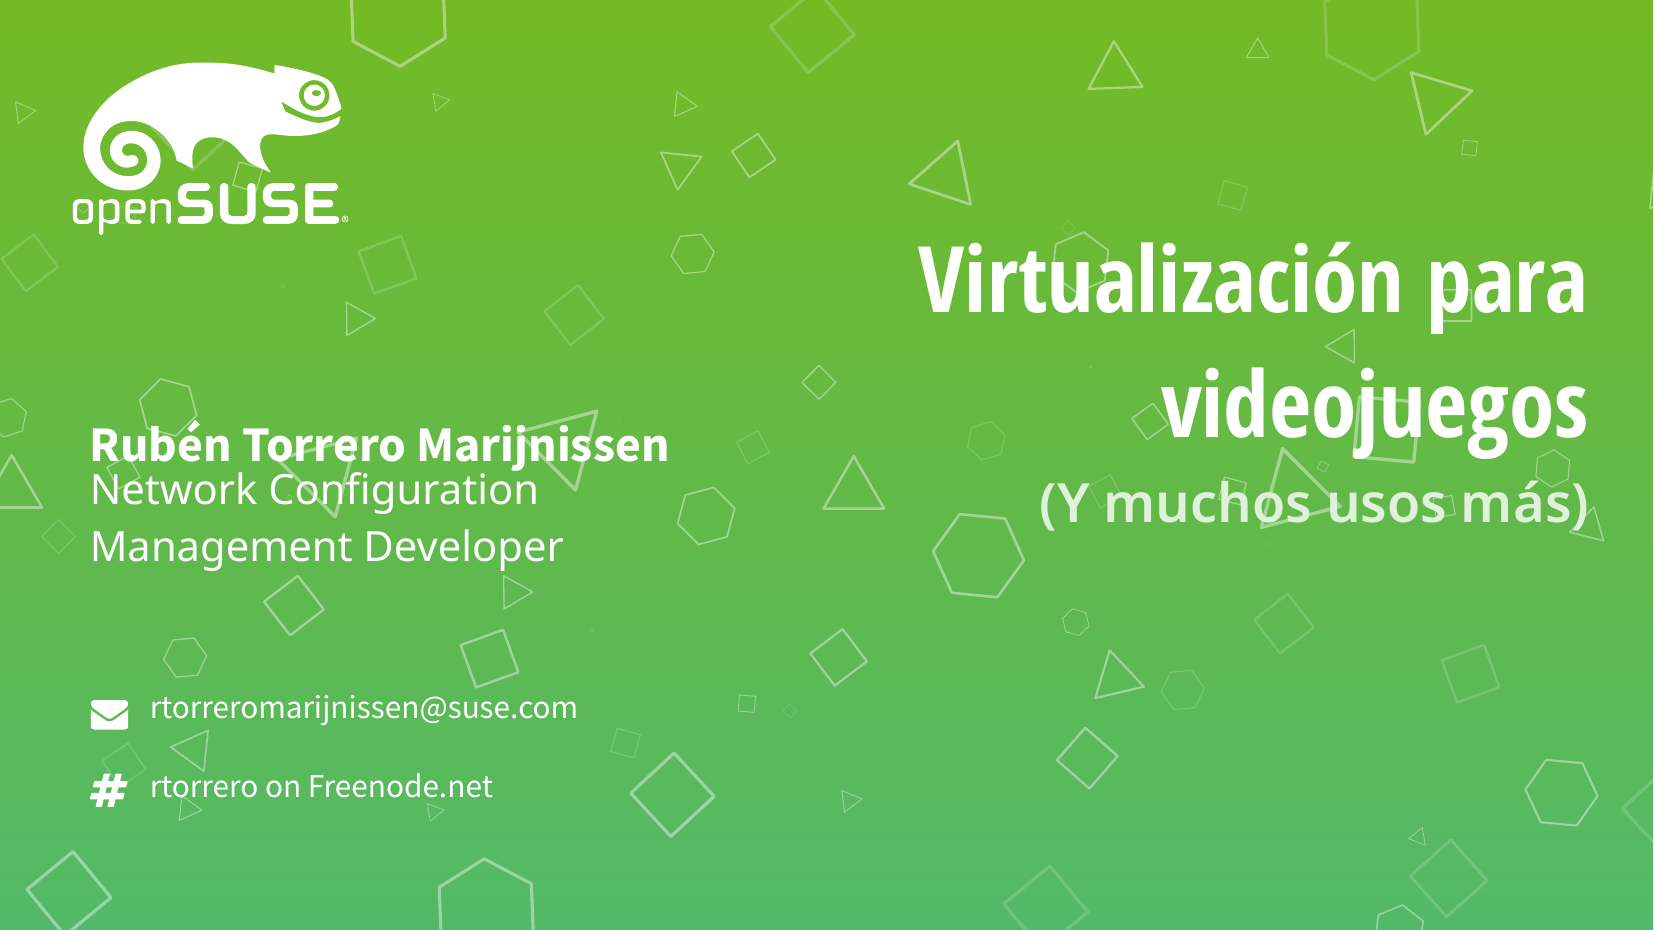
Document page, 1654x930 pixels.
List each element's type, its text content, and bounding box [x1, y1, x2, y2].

text_box rtorreromarijnissen@suse.com [135, 678, 601, 736]
picture [90, 696, 129, 736]
text_box Network Configuration Management Developer [75, 515, 601, 597]
picture [90, 772, 128, 811]
text_box Rubén Torrero Marijnissen [75, 373, 706, 515]
title Virtualización para videojuegos [630, 104, 1591, 465]
subtitle (Y muchos usos más) [630, 465, 1591, 772]
text_box rtorrero on Freenode.net [135, 757, 601, 814]
